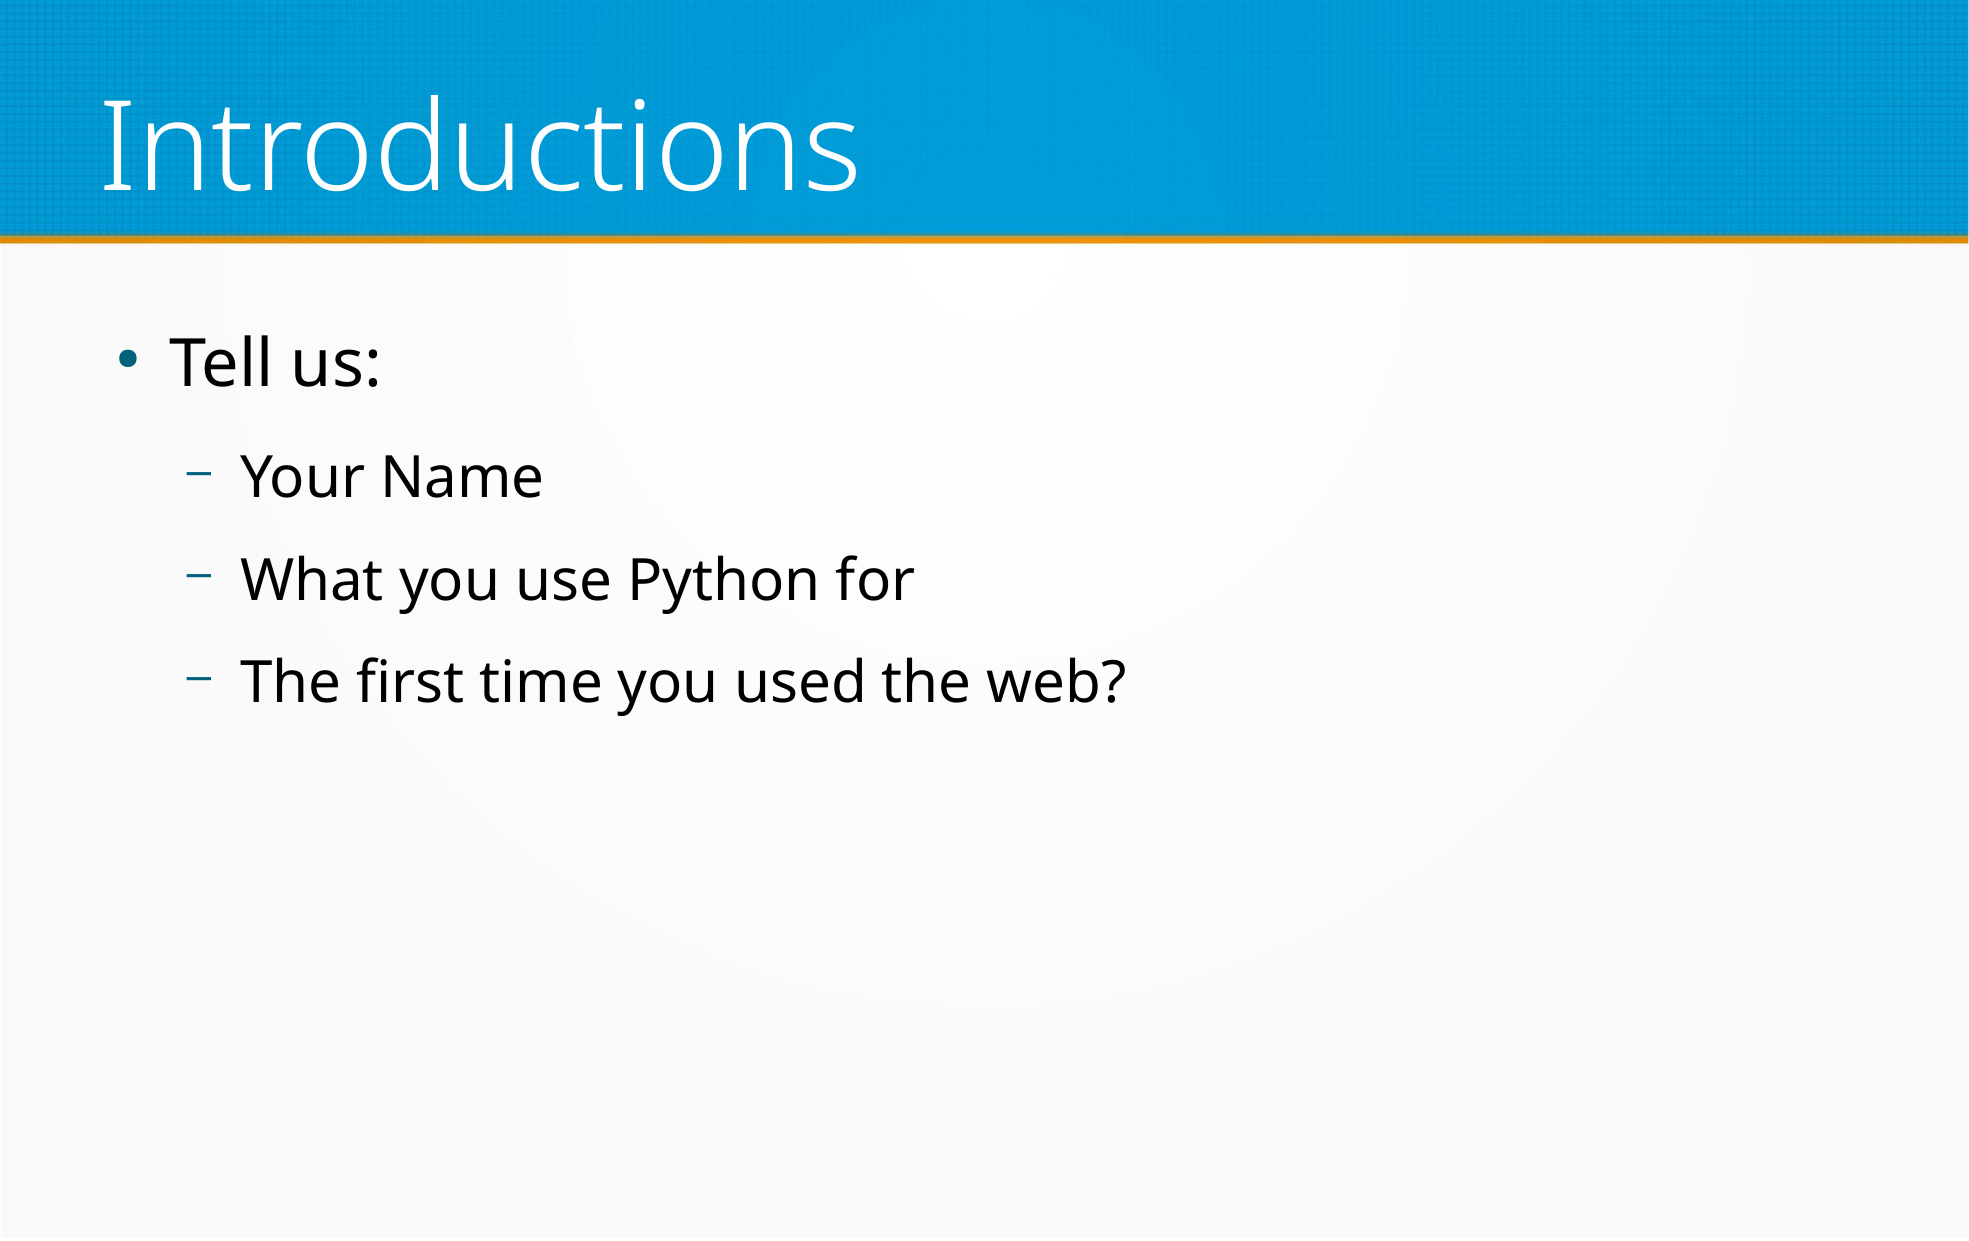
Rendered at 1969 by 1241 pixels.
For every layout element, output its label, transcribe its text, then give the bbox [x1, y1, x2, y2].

picture [0, 233, 1969, 1241]
title Introductions [98, 19, 1870, 227]
list Tell us: Your Name What you use Python for The first time you used the web? [98, 315, 1861, 1081]
